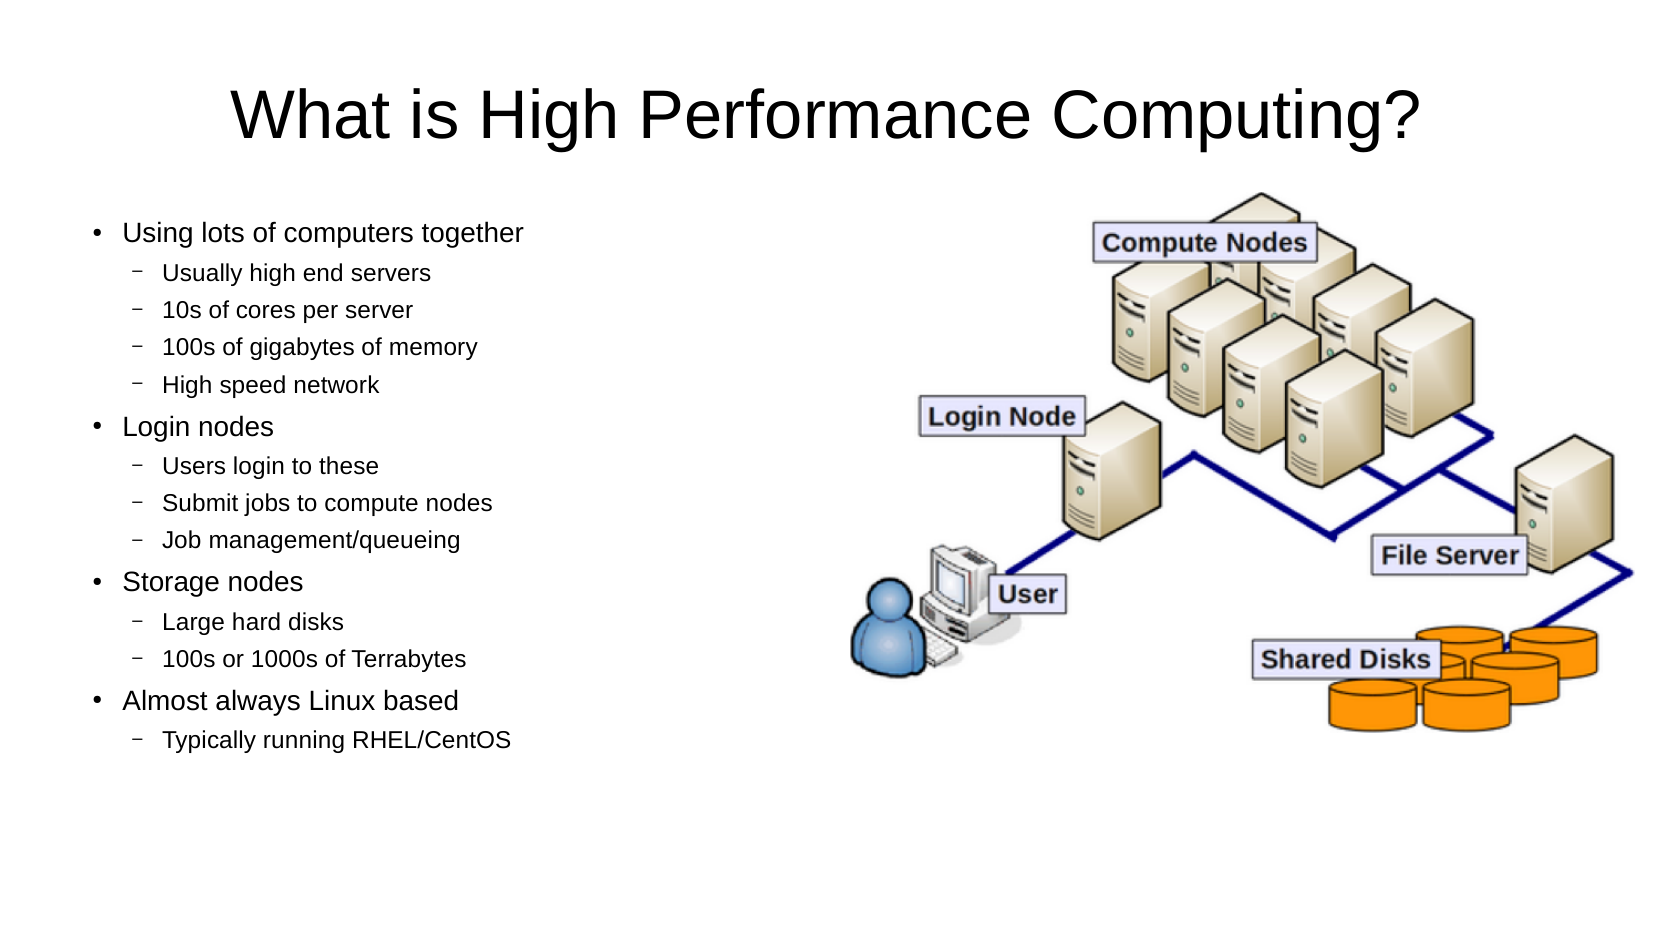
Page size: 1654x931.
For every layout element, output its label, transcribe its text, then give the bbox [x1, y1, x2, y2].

title What is High Performance Computing? [82, 37, 1571, 193]
list Using lots of computers together Usually high end servers 10s of cores per server 100s of gigabytes of memory High speed network Login nodes Users login to these Submit jobs to compute nodes Job management/queueing Storage nodes Large hard disks 100s or 1000s of Terrabytes Almost always Linux based Typically running RHEL/CentOS [82, 217, 809, 758]
picture [850, 192, 1636, 733]
